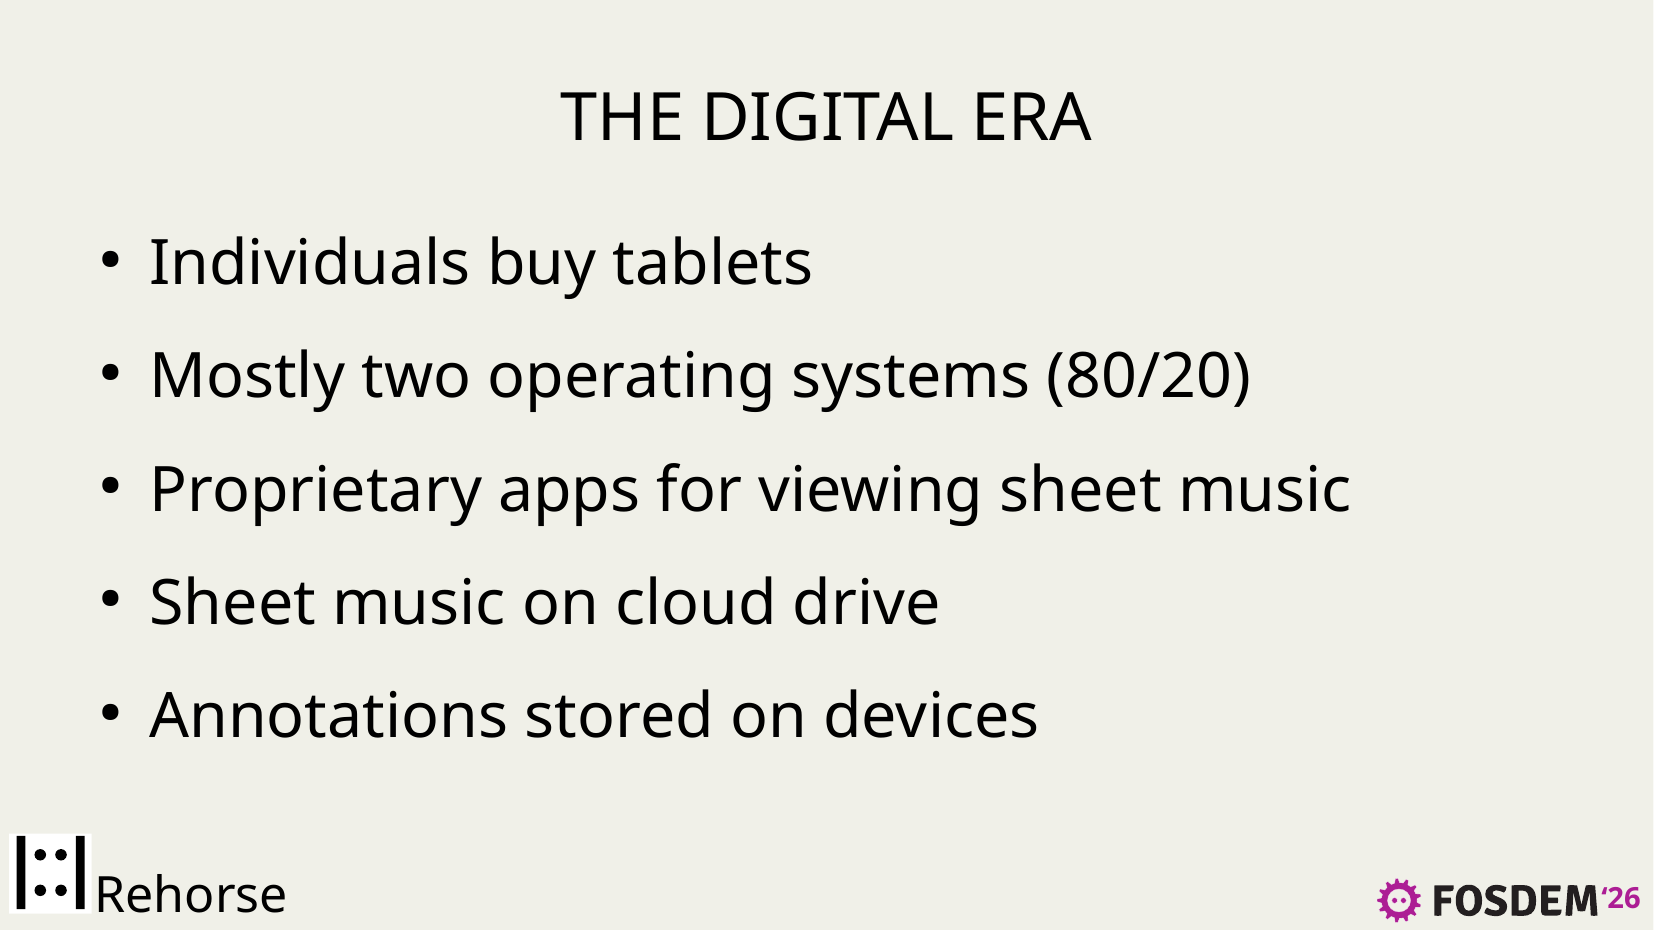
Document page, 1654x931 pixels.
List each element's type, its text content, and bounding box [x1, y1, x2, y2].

list Individuals buy tablets Mostly two operating systems (80/20) Proprietary apps for viewing sheet music Sheet music on cloud drive Annotations stored on devices [82, 217, 1571, 758]
title The Digital Era [82, 37, 1571, 193]
